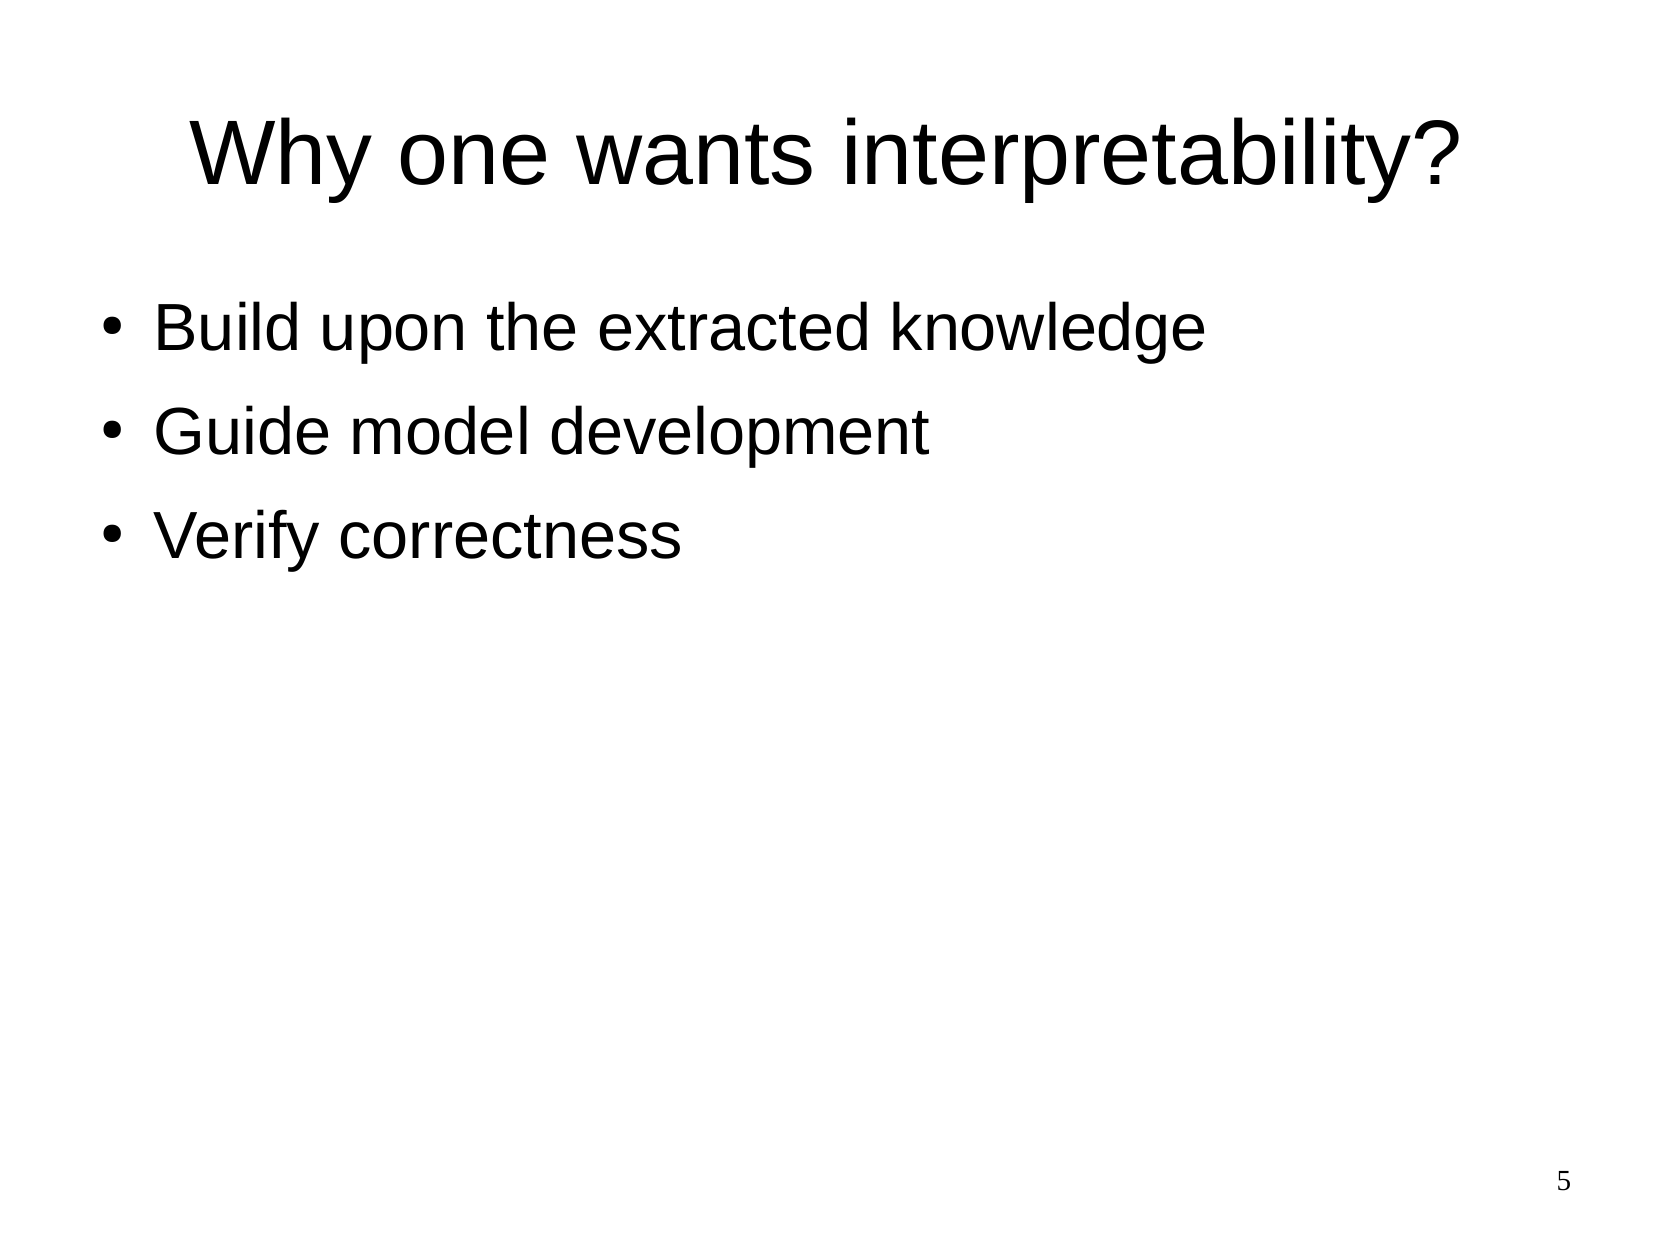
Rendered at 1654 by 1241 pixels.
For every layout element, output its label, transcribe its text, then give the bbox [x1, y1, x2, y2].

list Build upon the extracted knowledge Guide model development Verify correctness [82, 290, 1571, 1010]
title Why one wants interpretability? [82, 49, 1571, 257]
